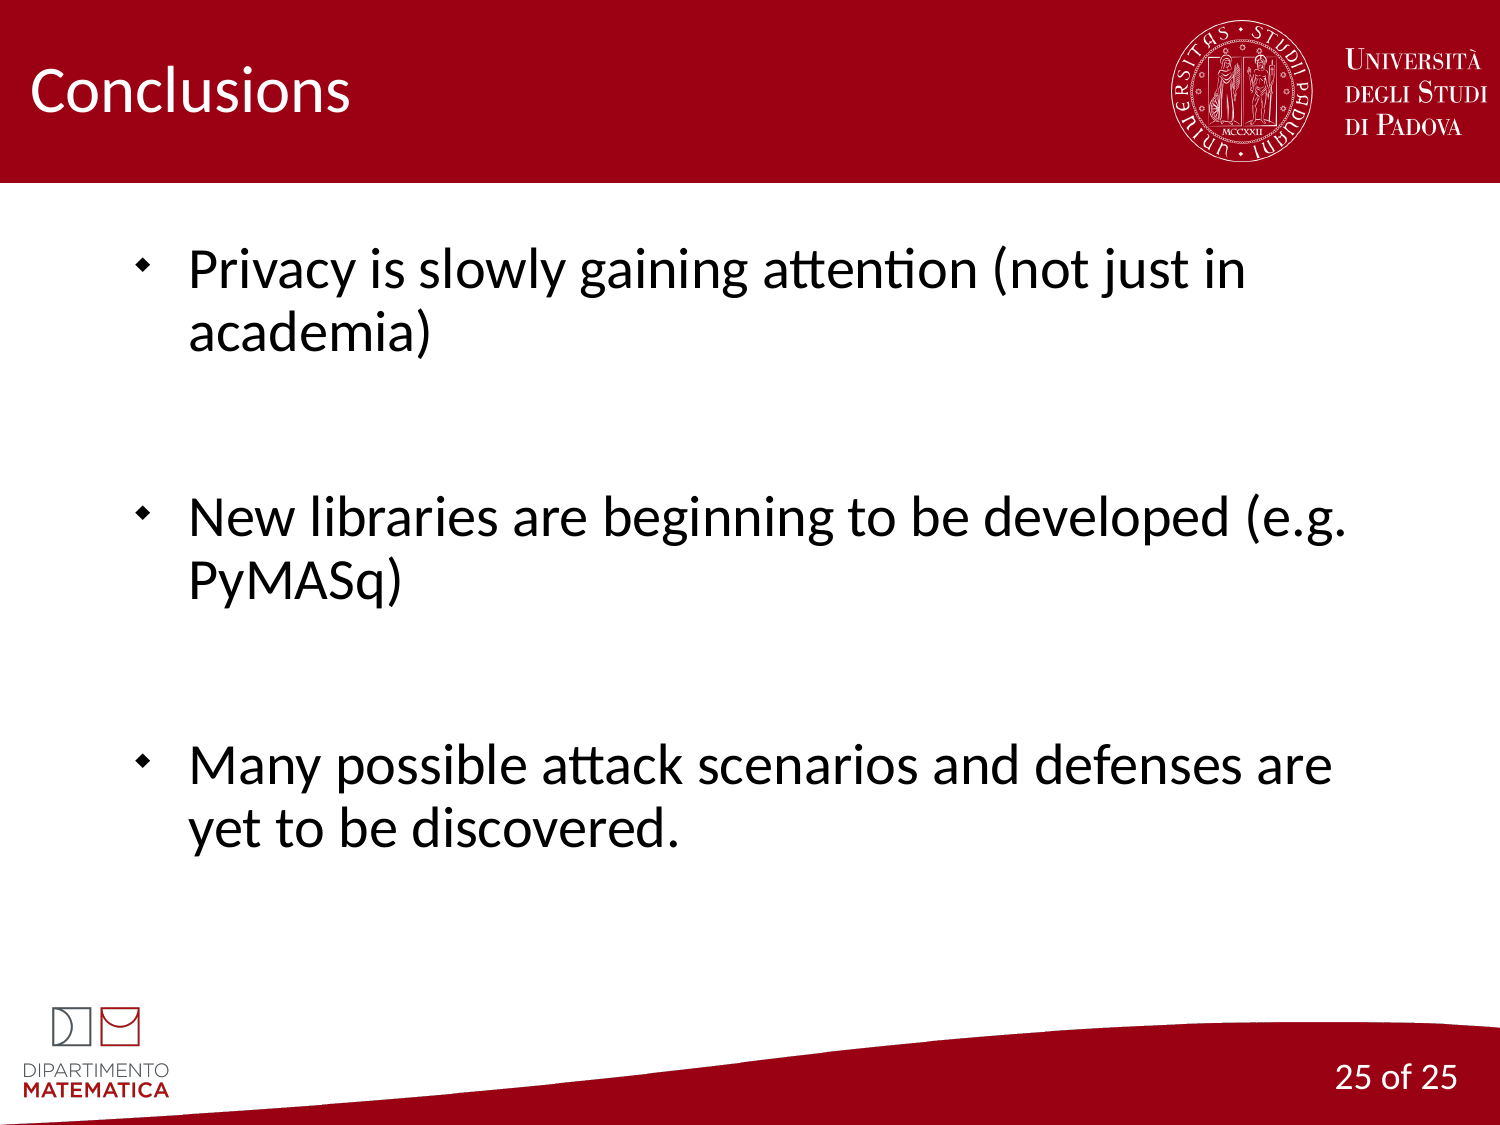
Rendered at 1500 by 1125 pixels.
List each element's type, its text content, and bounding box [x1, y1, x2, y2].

list Privacy is slowly gaining attention (not just in academia) New libraries are beginning to be developed (e.g. PyMASq) Many possible attack scenarios and defenses are yet to be discovered. [102, 230, 1397, 945]
title Conclusions [0, 0, 1159, 183]
picture [1171, 20, 1487, 162]
picture [0, 1007, 1500, 1125]
slide_number <number> of 25 [1136, 1044, 1474, 1104]
